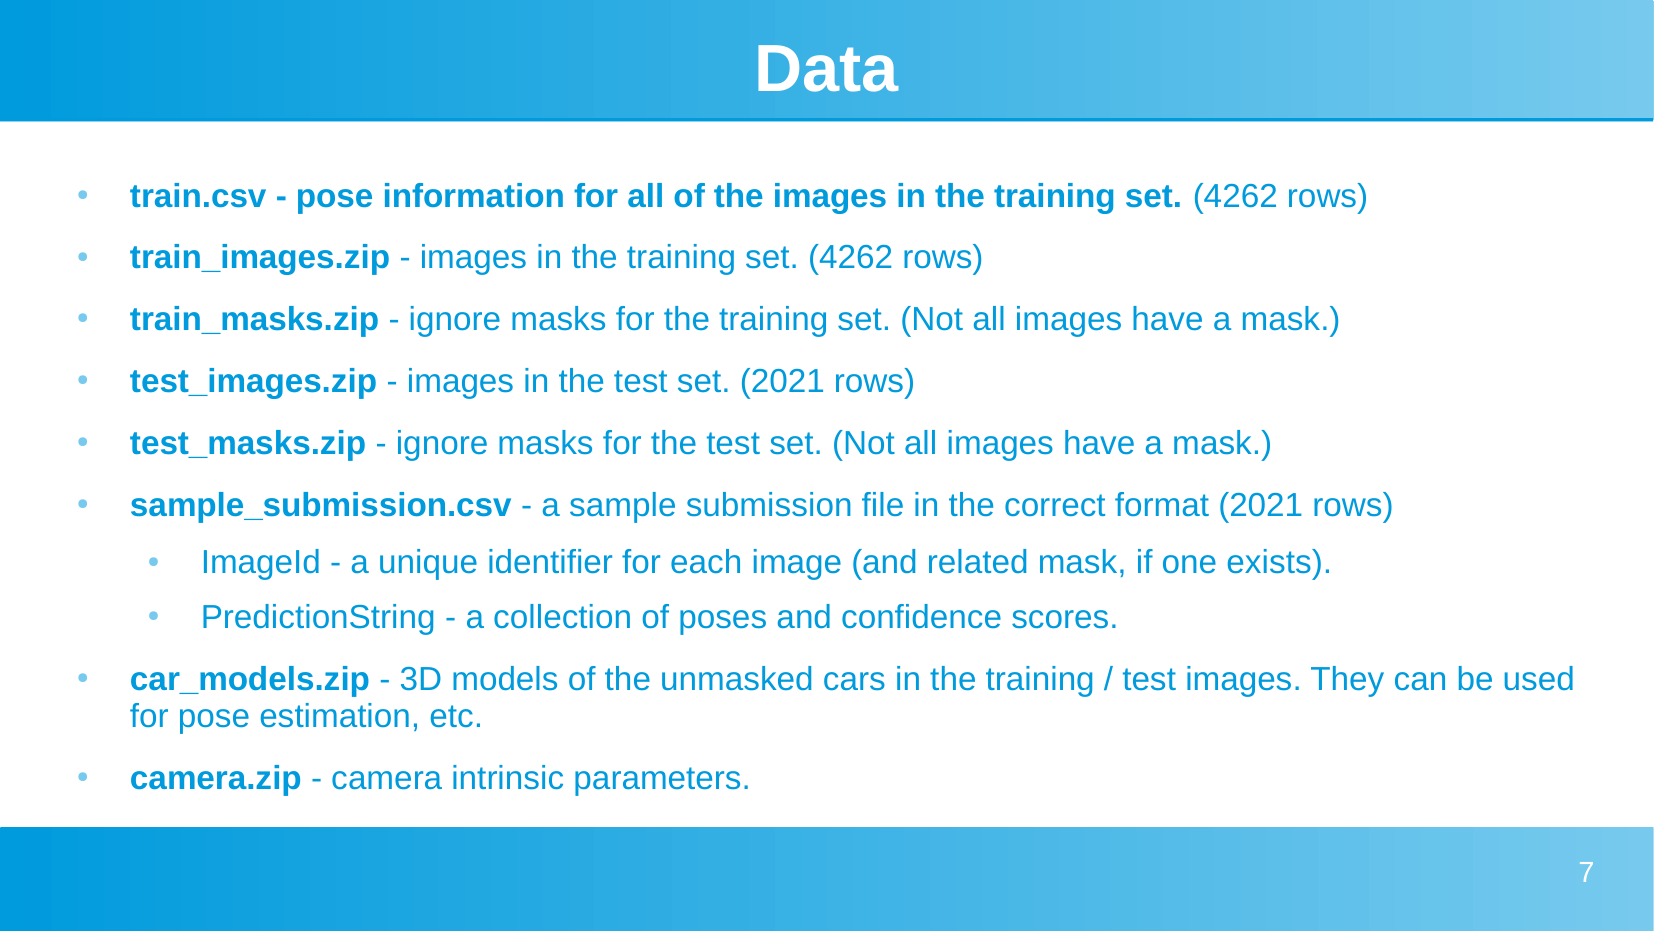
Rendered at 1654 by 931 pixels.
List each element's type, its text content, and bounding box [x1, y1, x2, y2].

list train.csv - pose information for all of the images in the training set. (4262 rows) train_images.zip - images in the training set. (4262 rows) train_masks.zip - ignore masks for the training set. (Not all images have a mask.) test_images.zip - images in the test set. (2021 rows) test_masks.zip - ignore masks for the test set. (Not all images have a mask.) sample_submission.csv - a sample submission file in the correct format (2021 rows) ImageId - a unique identifier for each image (and related mask, if one exists). PredictionString - a collection of poses and confidence scores. car_models.zip - 3D models of the unmasked cars in the training / test images. They can be used for pose estimation, etc. camera.zip - camera intrinsic parameters. [59, 177, 1595, 768]
title Data [59, 29, 1595, 108]
